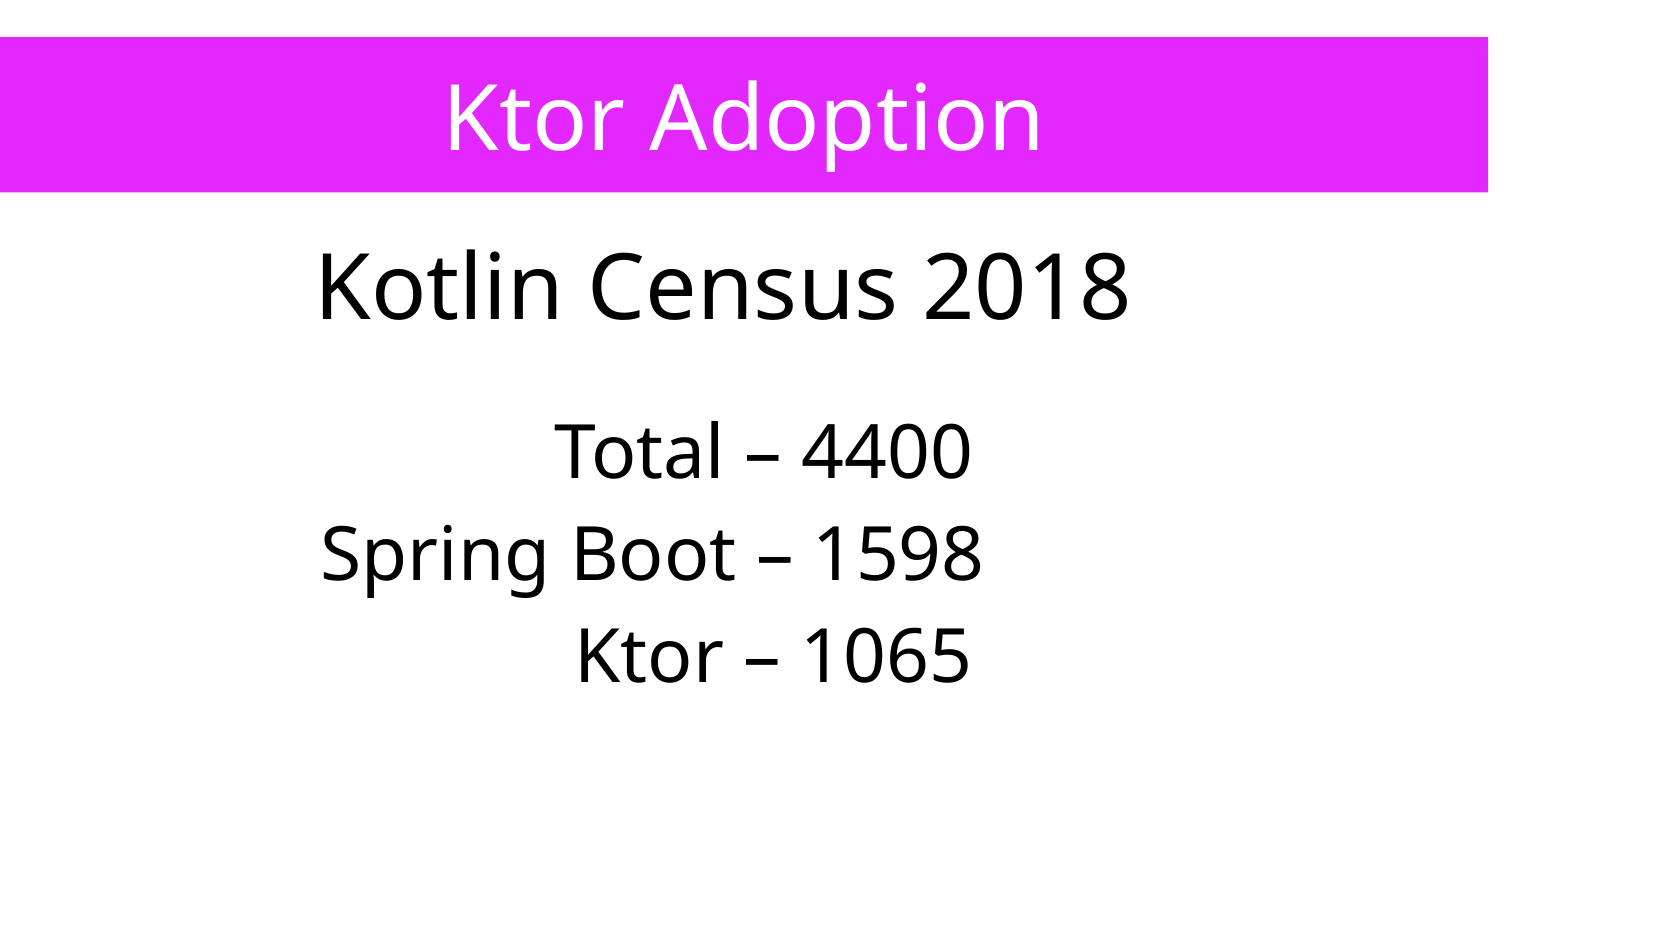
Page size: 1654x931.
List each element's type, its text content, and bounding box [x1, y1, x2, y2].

text_box Kotlin Census 2018 [300, 213, 1209, 331]
text_box Total – 4400 Spring Boot – 1598 Ktor – 1065 [305, 390, 1252, 647]
title Ktor Adoption [0, 37, 1489, 193]
